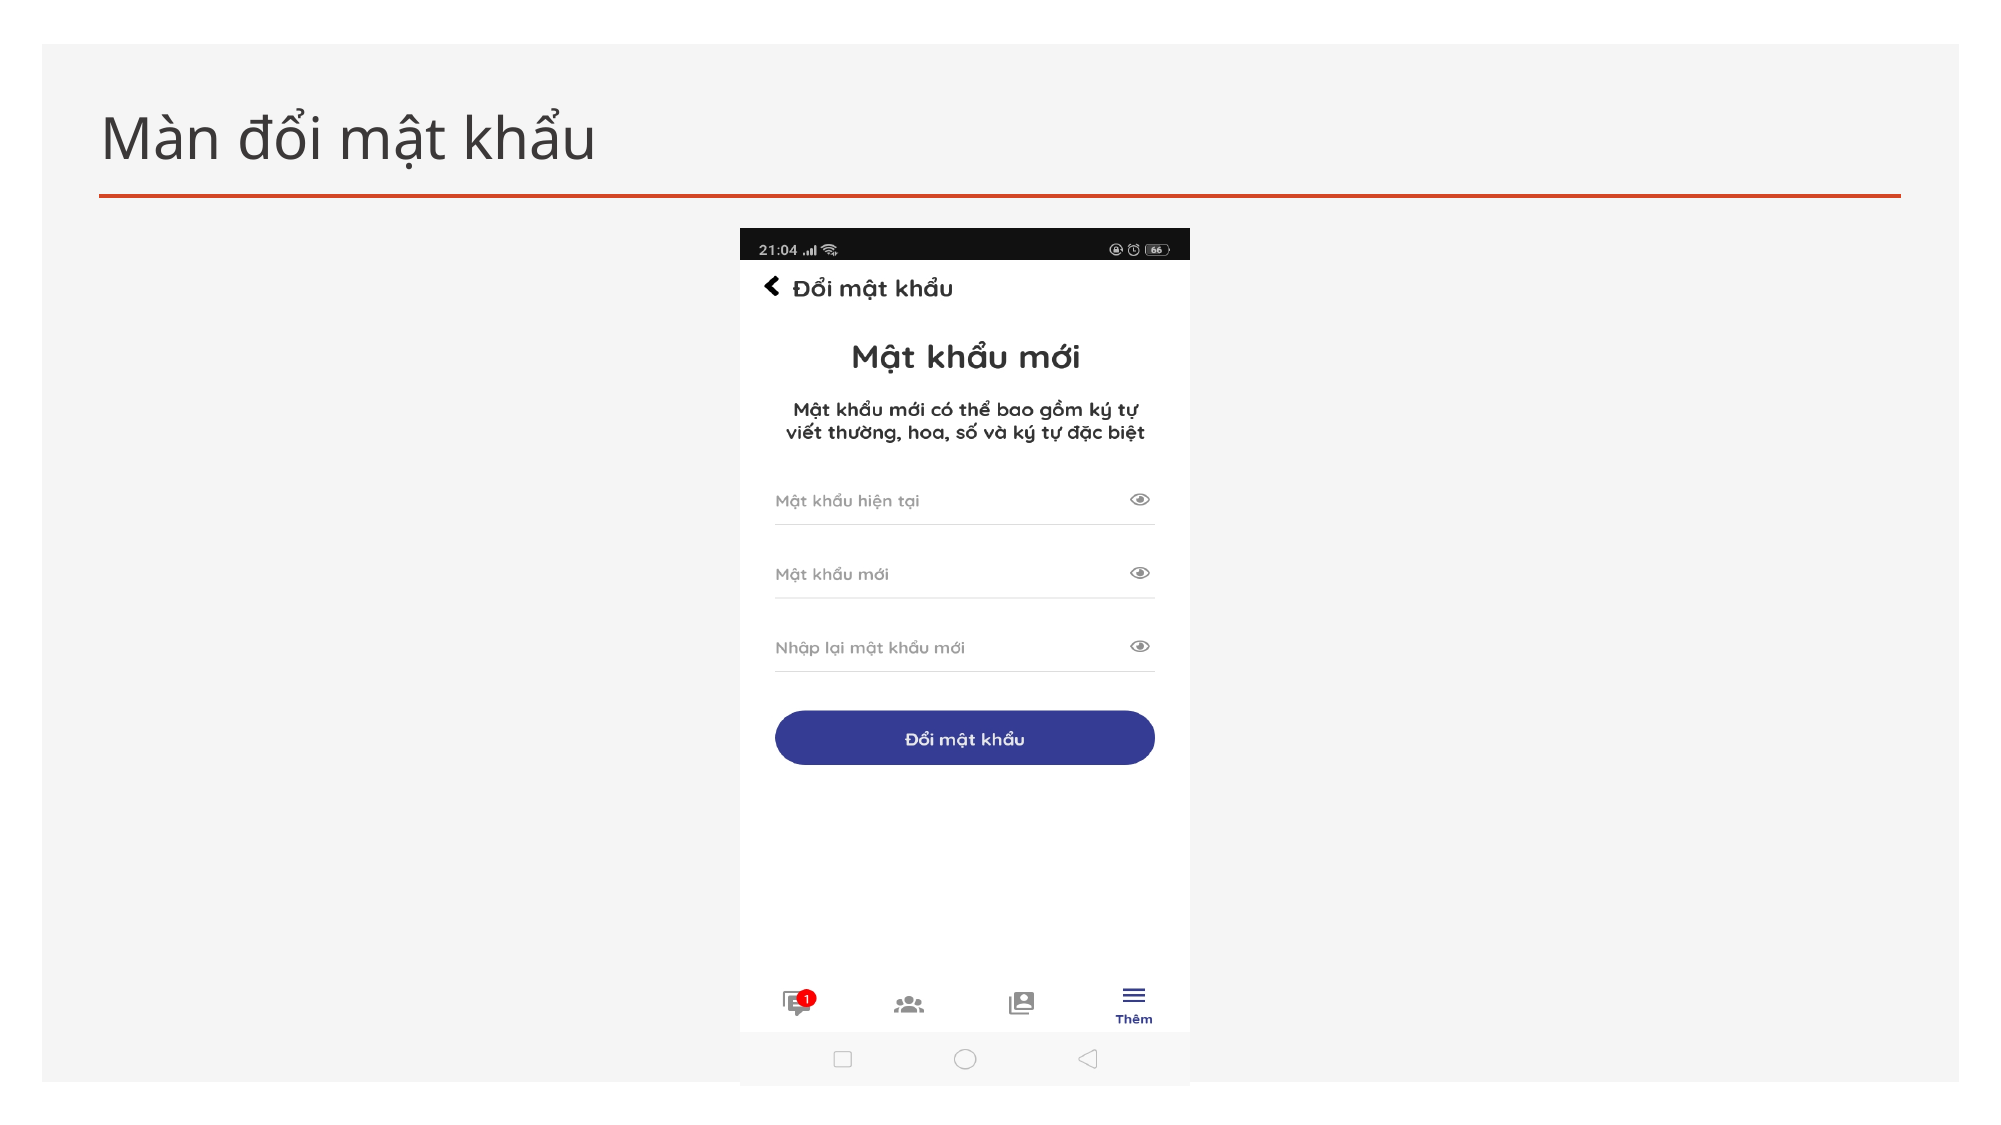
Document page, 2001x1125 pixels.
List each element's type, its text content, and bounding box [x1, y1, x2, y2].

picture [740, 228, 1190, 1086]
title Màn đổi mật khẩu [85, 73, 1214, 179]
